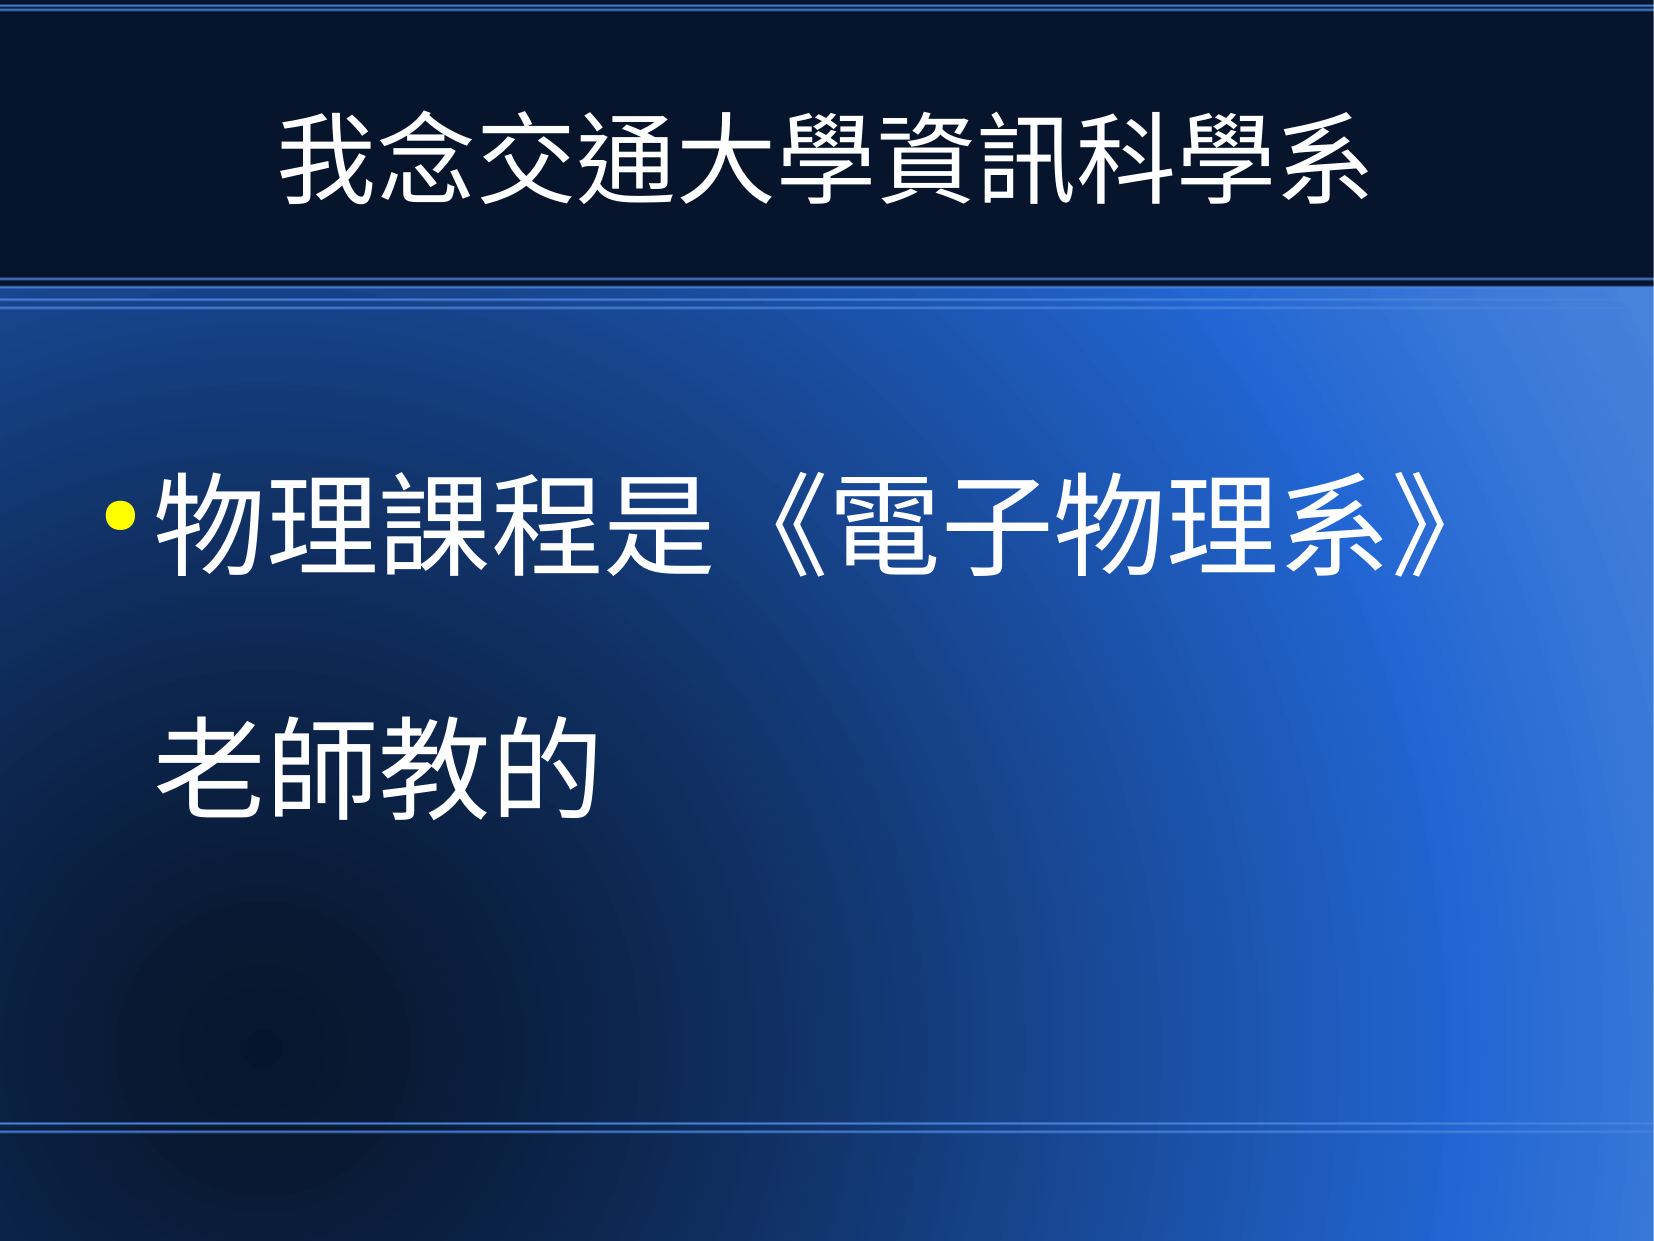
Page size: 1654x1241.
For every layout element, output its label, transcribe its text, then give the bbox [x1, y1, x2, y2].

picture [0, 0, 1654, 1241]
list 物理課程是《電子物理系》老師教的 [82, 355, 1571, 1241]
title 我念交通大學資訊科學系 [82, 49, 1571, 257]
